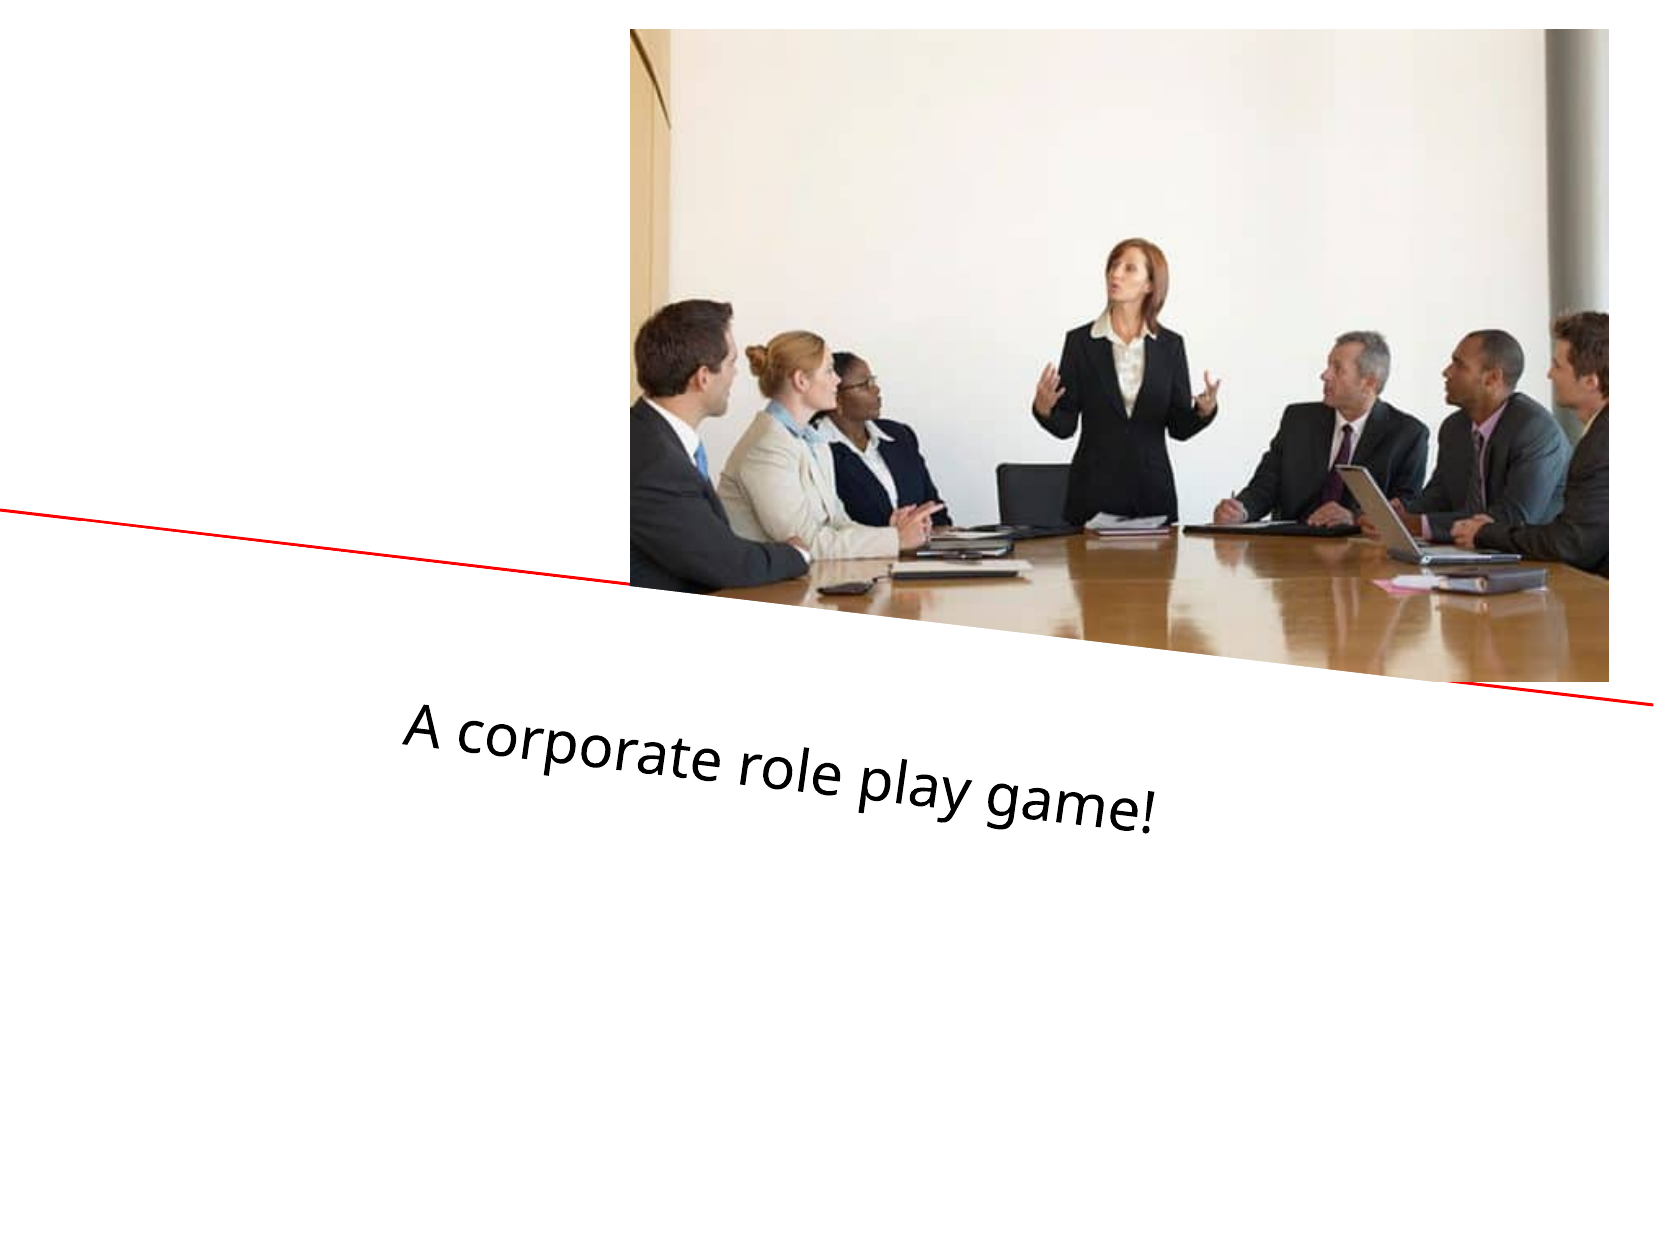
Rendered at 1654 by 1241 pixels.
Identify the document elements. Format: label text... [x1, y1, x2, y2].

text_box A corporate role play game! [37, 522, 1525, 1011]
picture [630, 29, 1609, 682]
